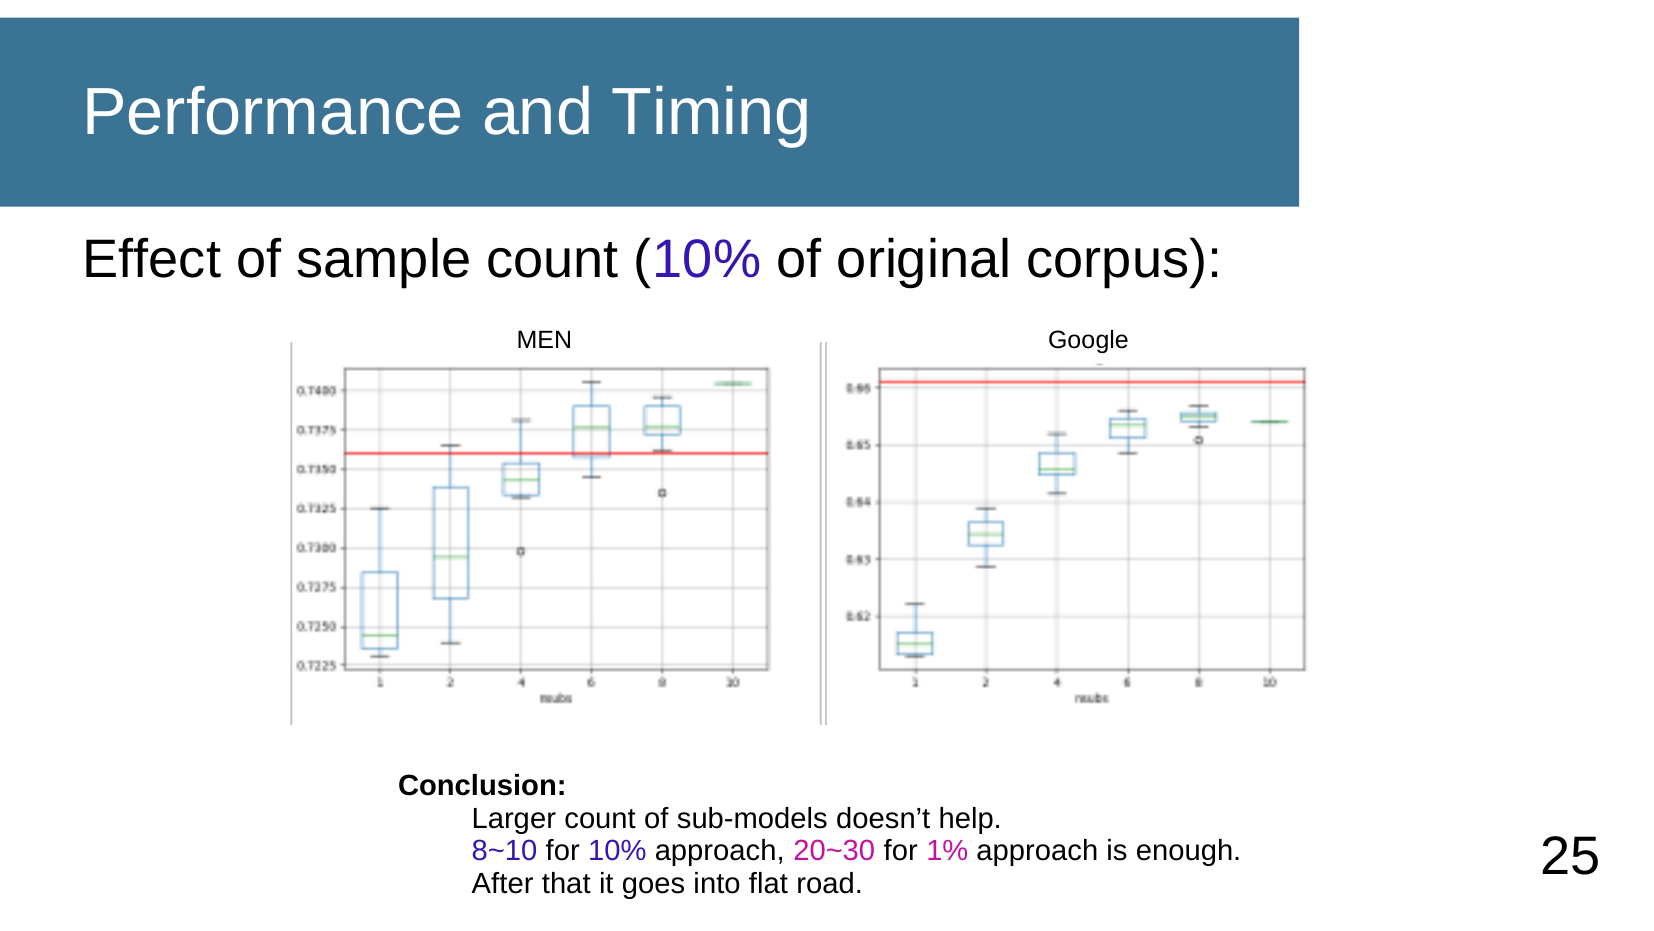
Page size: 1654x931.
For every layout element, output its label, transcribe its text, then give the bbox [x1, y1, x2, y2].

text_box Google [1033, 318, 1145, 364]
title Performance and Timing [82, 35, 1234, 189]
list Effect of sample count (10% of original corpus): [82, 224, 1571, 764]
picture [245, 342, 1340, 725]
text_box Conclusion: Larger count of sub-models doesn’t help. 8~10 for 10% approach, 20~30 for 1% approach is enough. After that it goes into flat road. [383, 762, 1314, 917]
text_box MEN [501, 318, 588, 364]
